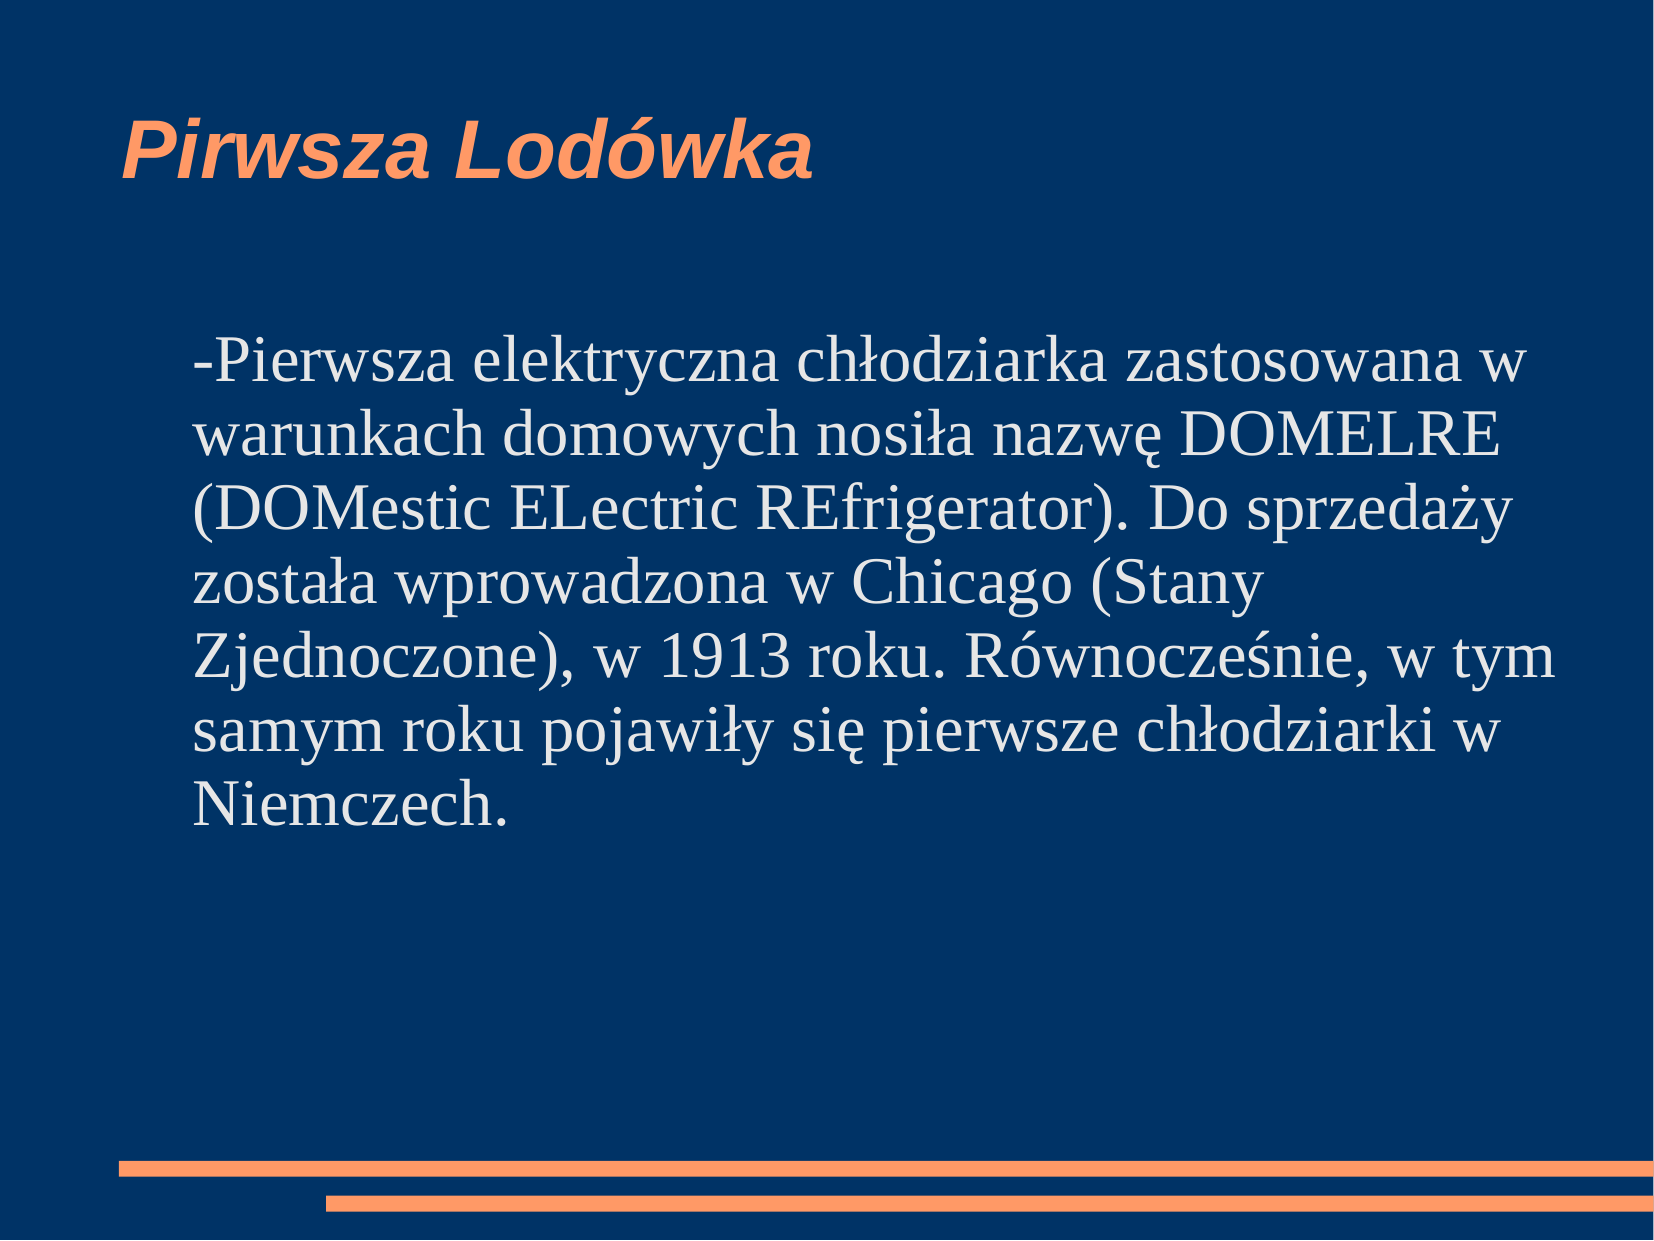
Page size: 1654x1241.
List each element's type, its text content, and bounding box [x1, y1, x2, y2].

title Pirwsza Lodówka [121, 46, 1534, 254]
list -Pierwsza elektryczna chłodziarka zastosowana w warunkach domowych nosiła nazwę DOMELRE (DOMestic ELectric REfrigerator). Do sprzedaży została wprowadzona w Chicago (Stany Zjednoczone), w 1913 roku. Równocześnie, w tym samym roku pojawiły się pierwsze chłodziarki w Niemczech. [121, 321, 1561, 1132]
